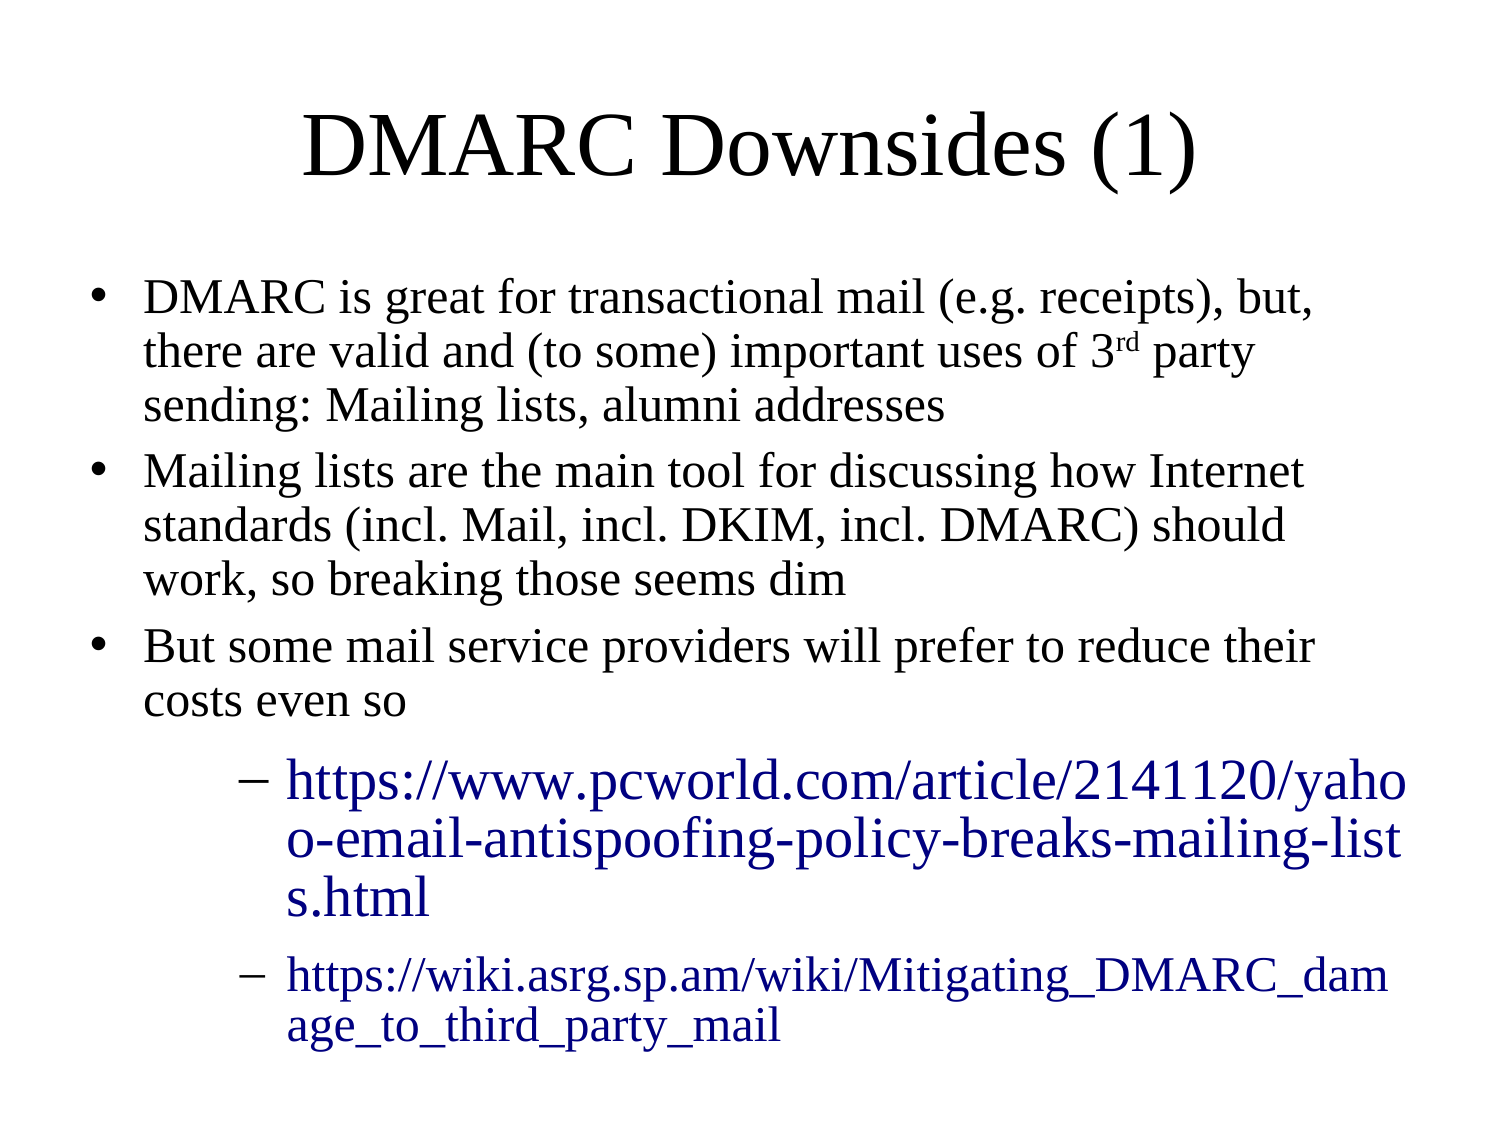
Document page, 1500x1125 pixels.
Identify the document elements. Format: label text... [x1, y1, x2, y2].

list DMARC is great for transactional mail (e.g. receipts), but, there are valid and (to some) important uses of 3rd party sending: Mailing lists, alumni addresses Mailing lists are the main tool for discussing how Internet standards (incl. Mail, incl. DKIM, incl. DMARC) should work, so breaking those seems dim But some mail service providers will prefer to reduce their costs even so https://www.pcworld.com/article/2141120/yahoo-email-antispoofing-policy-breaks-mailing-lists.html https://wiki.asrg.sp.am/wiki/Mitigating_DMARC_damage_to_third_party_mail [75, 262, 1426, 1005]
title DMARC Downsides (1) [75, 45, 1426, 233]
